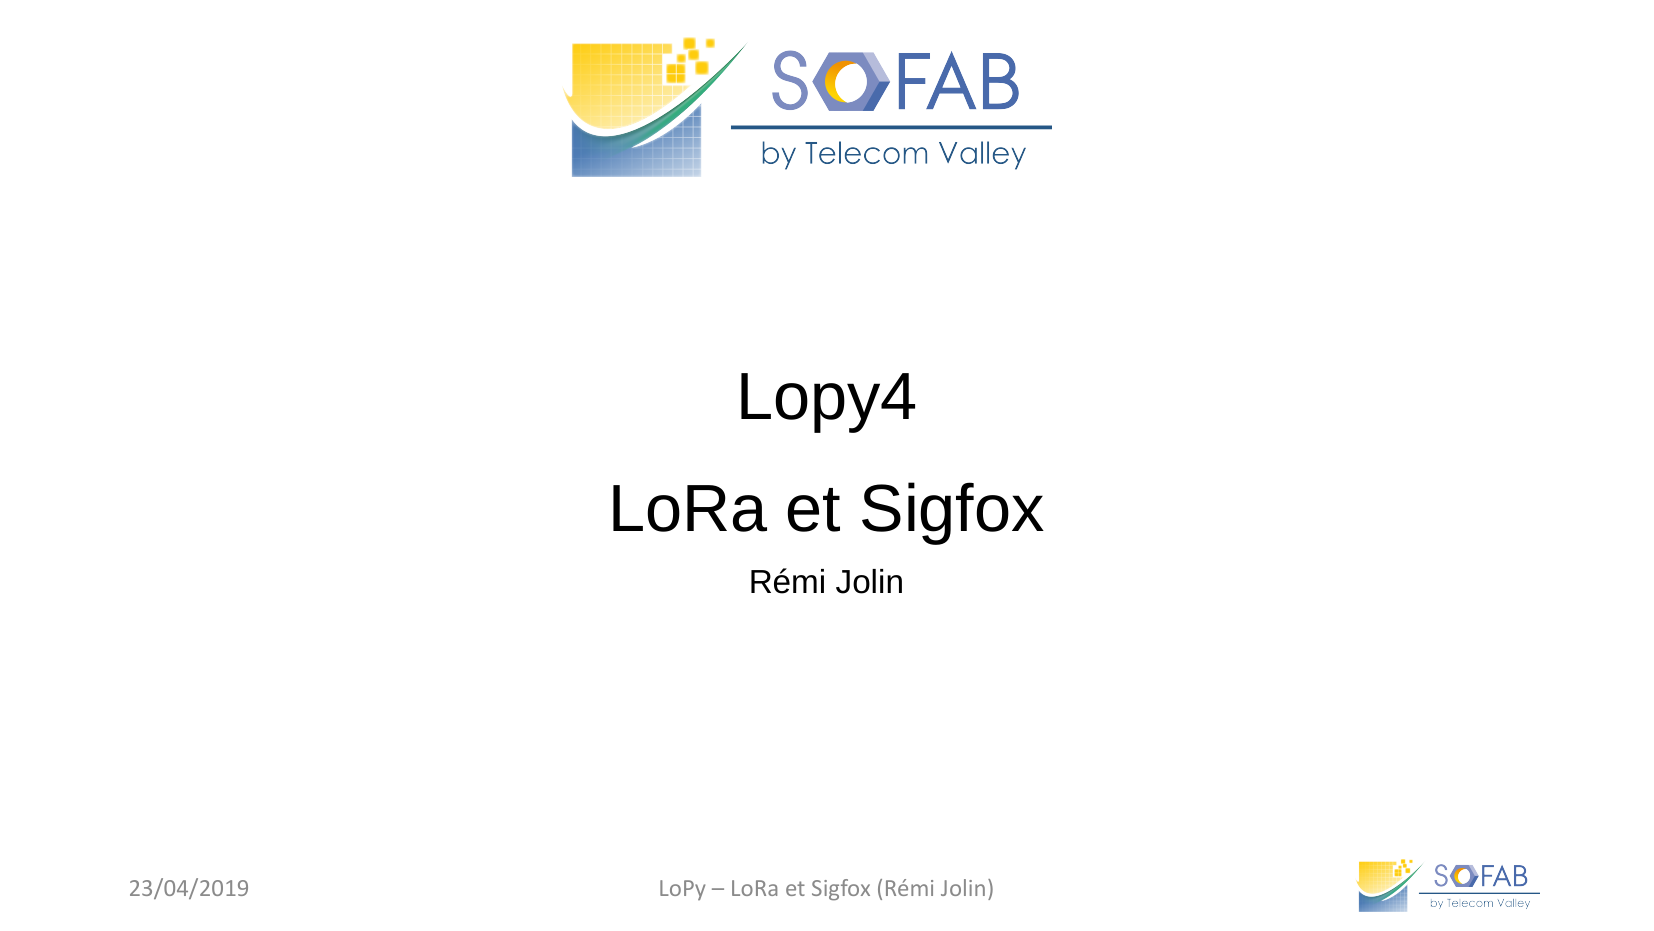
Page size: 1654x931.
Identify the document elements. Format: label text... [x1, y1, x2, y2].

subtitle Lopy4 LoRa et Sigfox Rémi Jolin [82, 165, 1571, 757]
picture [562, 37, 1052, 177]
picture [1355, 859, 1540, 912]
